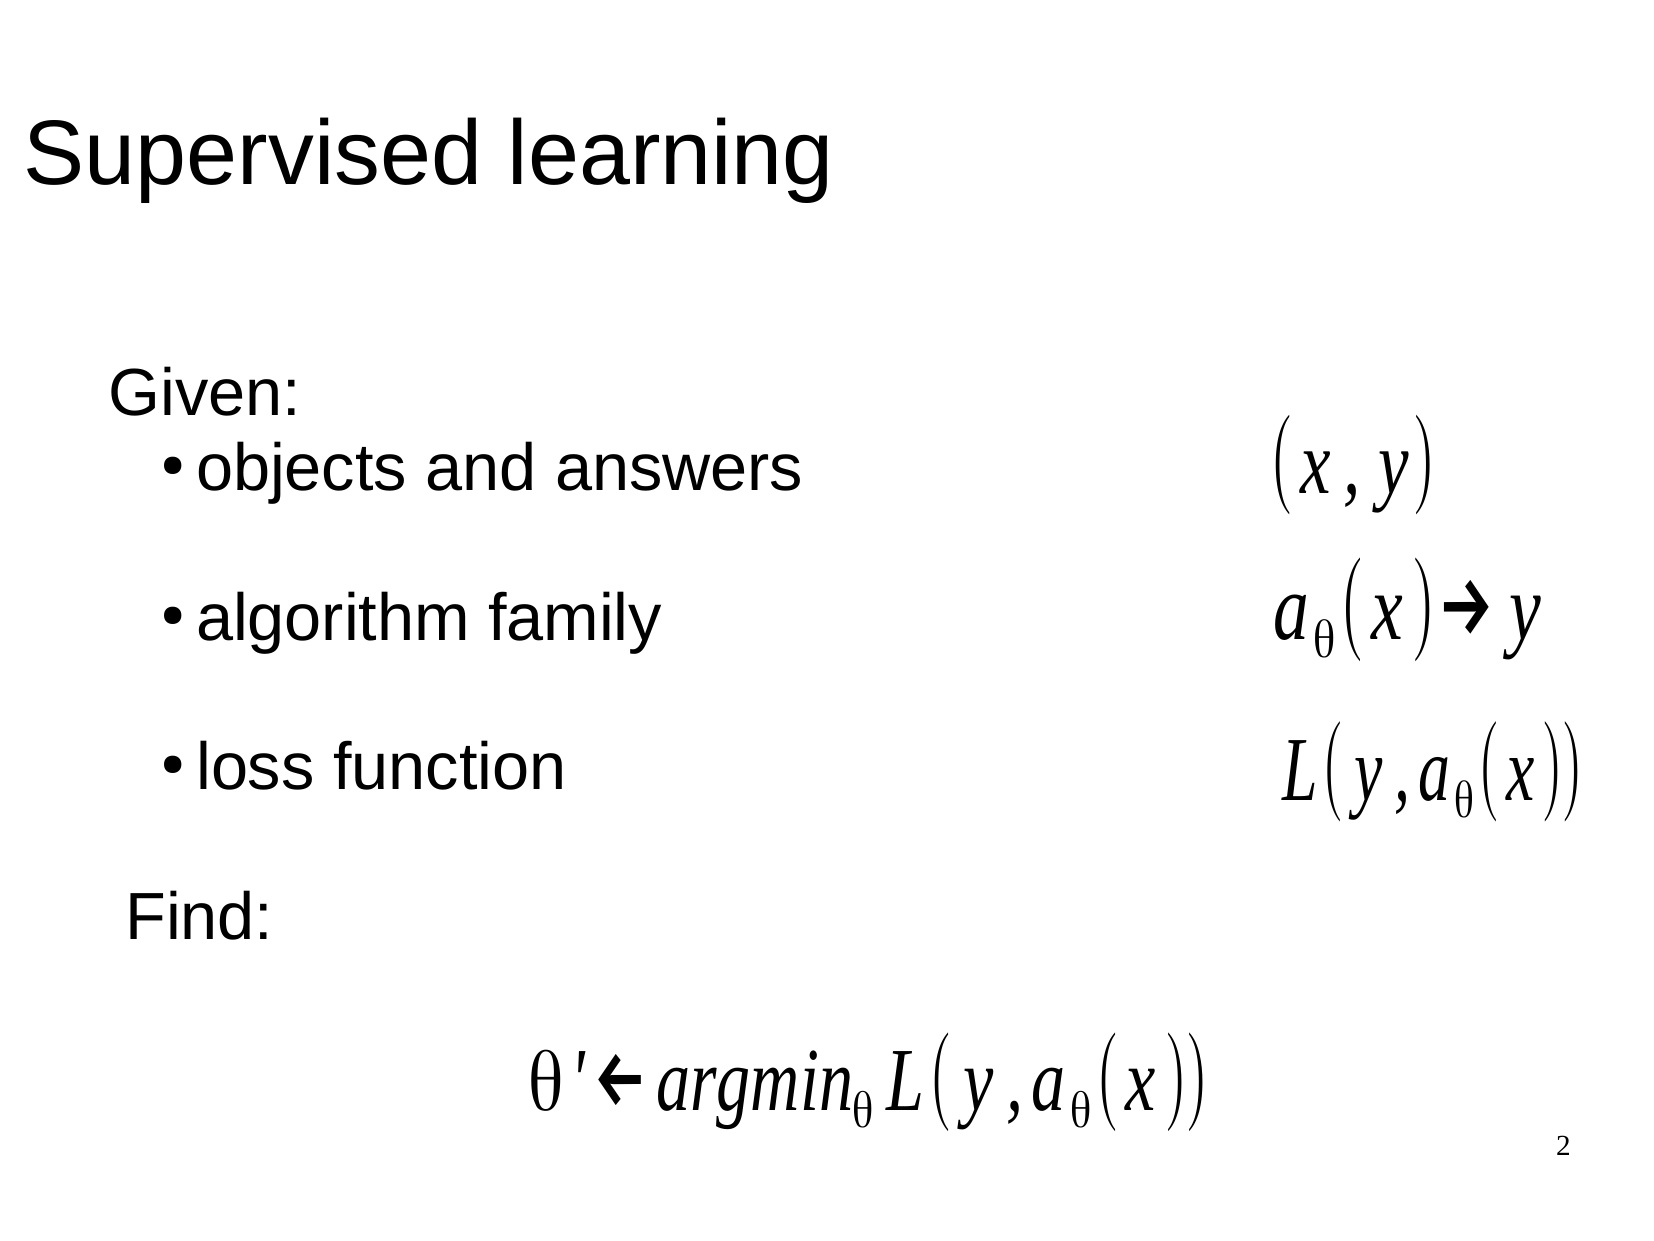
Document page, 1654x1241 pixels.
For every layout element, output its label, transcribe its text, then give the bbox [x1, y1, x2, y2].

chart [510, 1026, 1226, 1135]
chart [1253, 408, 1454, 518]
title Supervised learning [23, 49, 1512, 257]
text_box Given: objects and answers algorithm family loss function Find: [90, 355, 1456, 1029]
chart [1255, 551, 1562, 666]
chart [1262, 714, 1601, 825]
